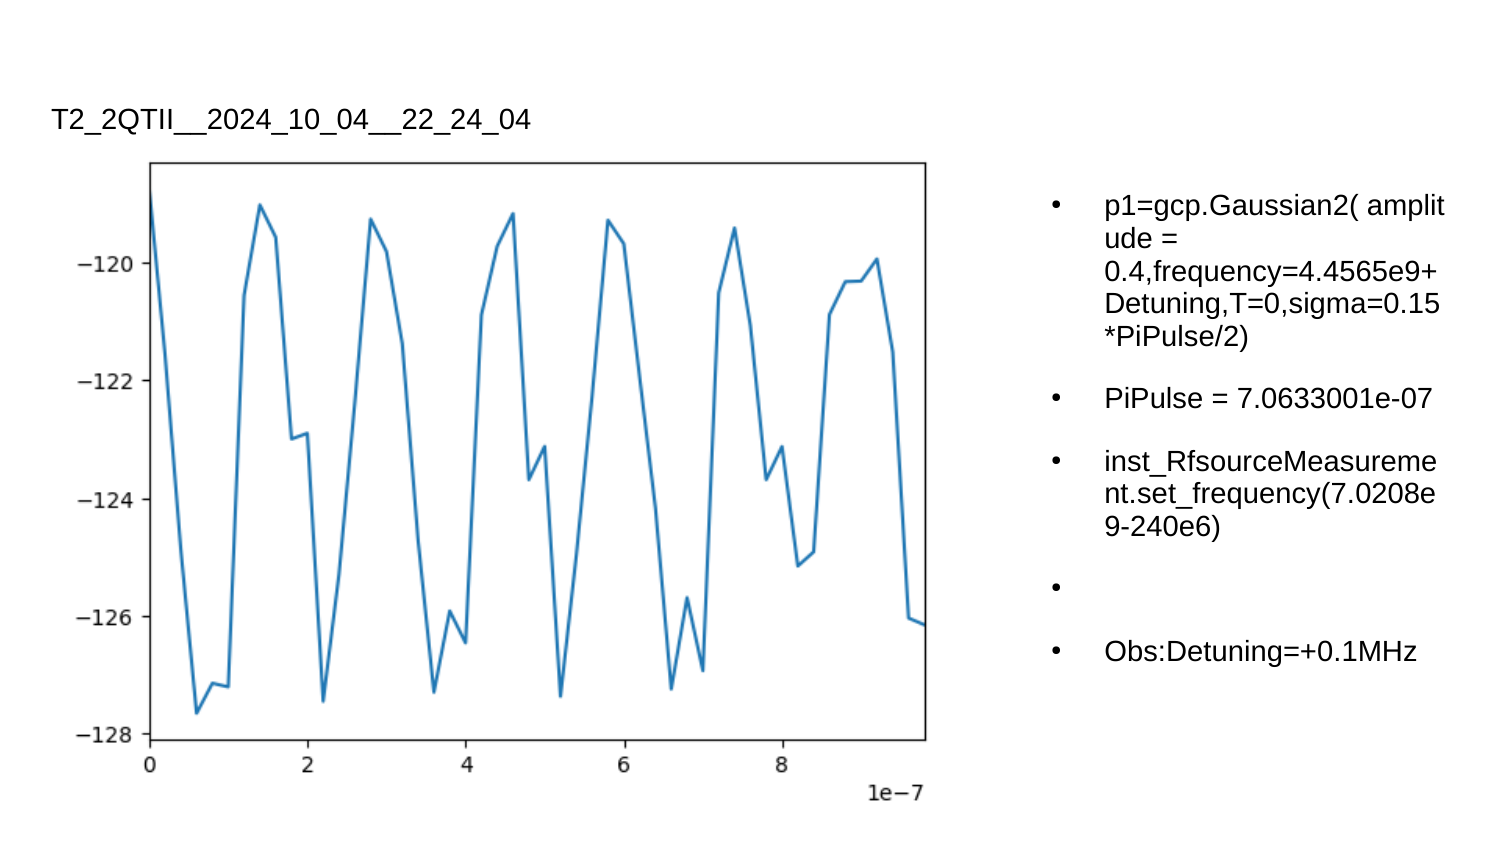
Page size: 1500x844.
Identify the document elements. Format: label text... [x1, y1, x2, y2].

list p1=gcp.Gaussian2( amplitude = 0.4,frequency=4.4565e9+Detuning,T=0,sigma=0.15*PiPulse/2) PiPulse = 7.0633001e-07 inst_RfsourceMeasurement.set_frequency(7.0208e9-240e6) Obs:Detuning=+0.1MHz [1033, 189, 1449, 750]
title T2_2QTII__2024_10_04__22_24_04 [51, 72, 1449, 167]
picture [59, 147, 939, 822]
